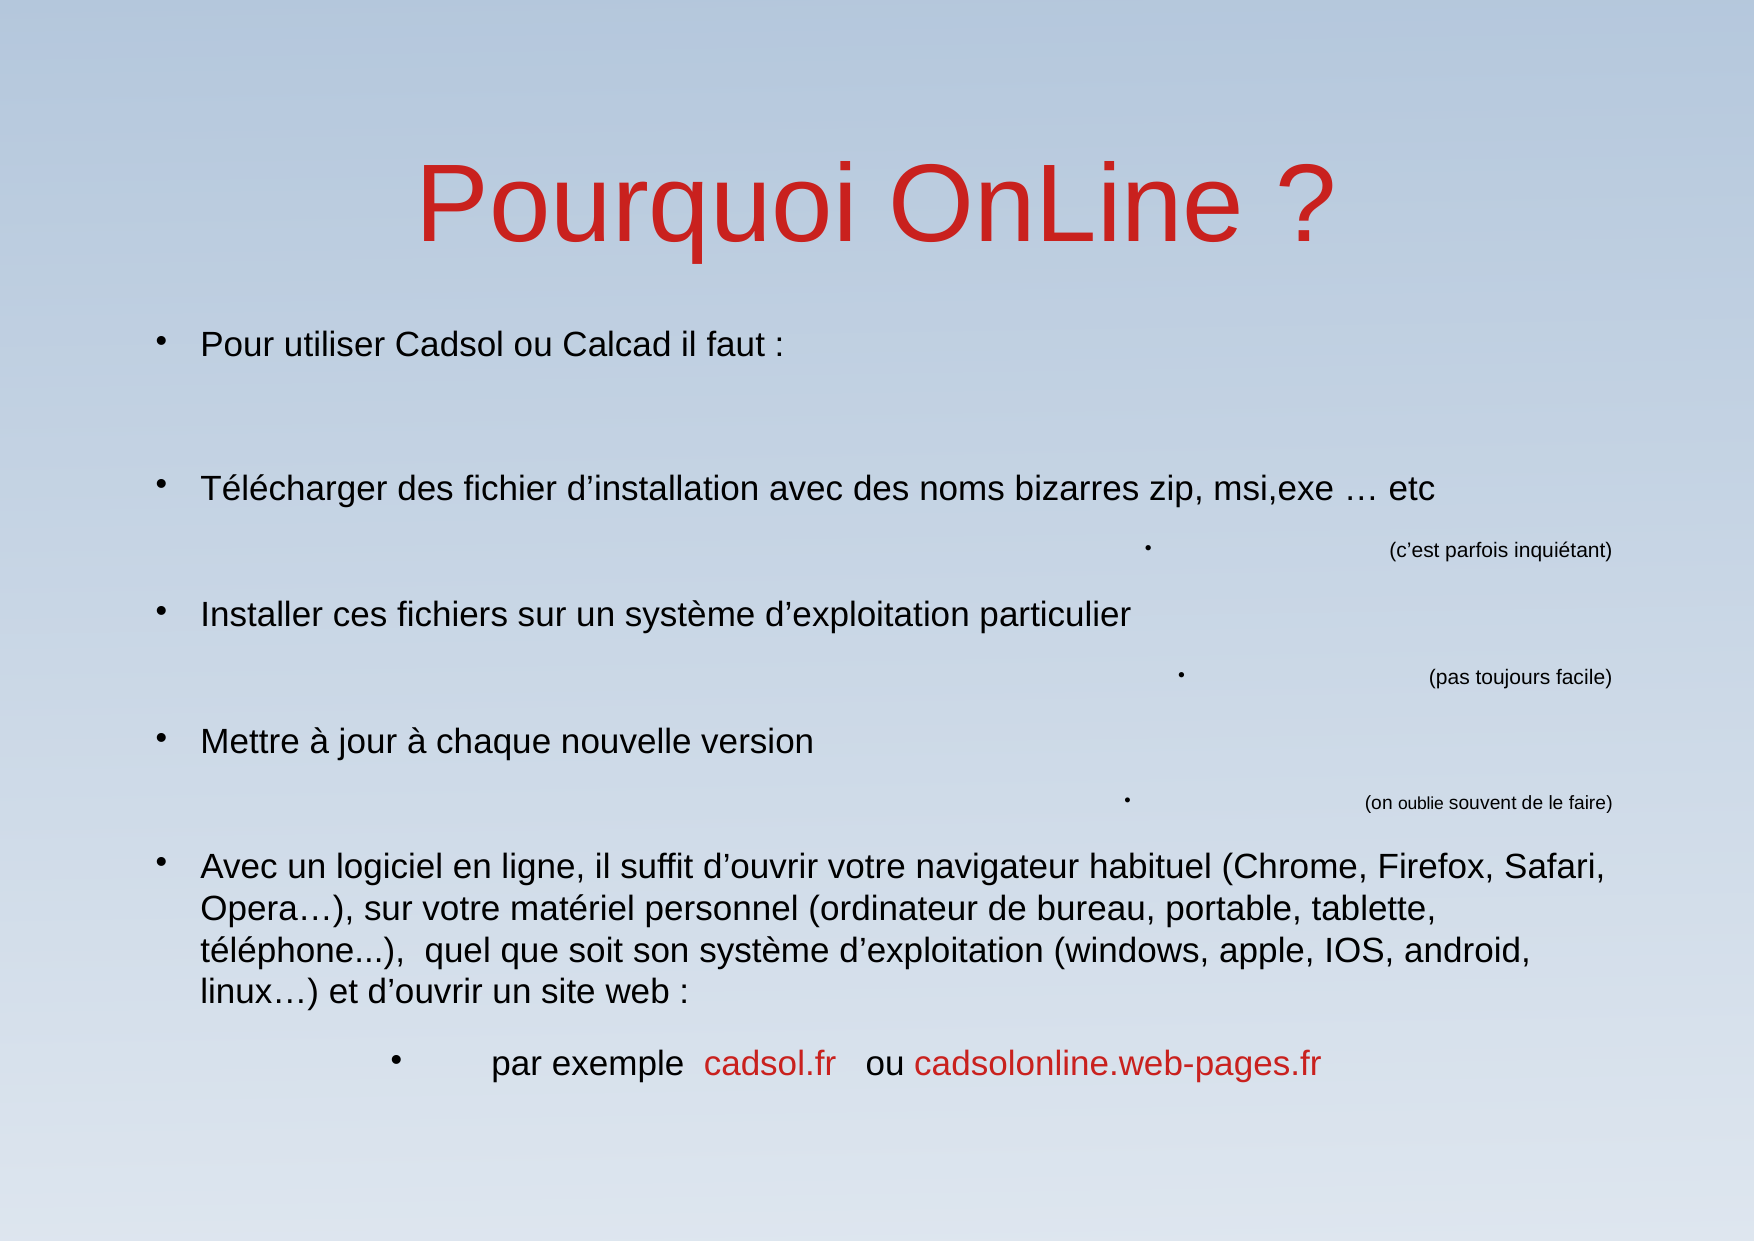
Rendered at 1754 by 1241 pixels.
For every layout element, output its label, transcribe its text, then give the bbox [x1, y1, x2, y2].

title Pourquoi OnLine ? [140, 103, 1613, 291]
list Pour utiliser Cadsol ou Calcad il faut : Télécharger des fichier d’installation avec des noms bizarres zip, msi,exe … etc (c’est parfois inquiétant) Installer ces fichiers sur un système d’exploitation particulier (pas toujours facile) Mettre à jour à chaque nouvelle version (on oublie souvent de le faire) Avec un logiciel en ligne, il suffit d’ouvrir votre navigateur habituel (Chrome, Firefox, Safari, Opera…), sur votre matériel personnel (ordinateur de bureau, portable, tablette, téléphone...), quel que soit son système d’exploitation (windows, apple, IOS, android, linux…) et d’ouvrir un site web : par exemple cadsol.fr ou cadsolonline.web-pages.fr [140, 321, 1613, 1092]
